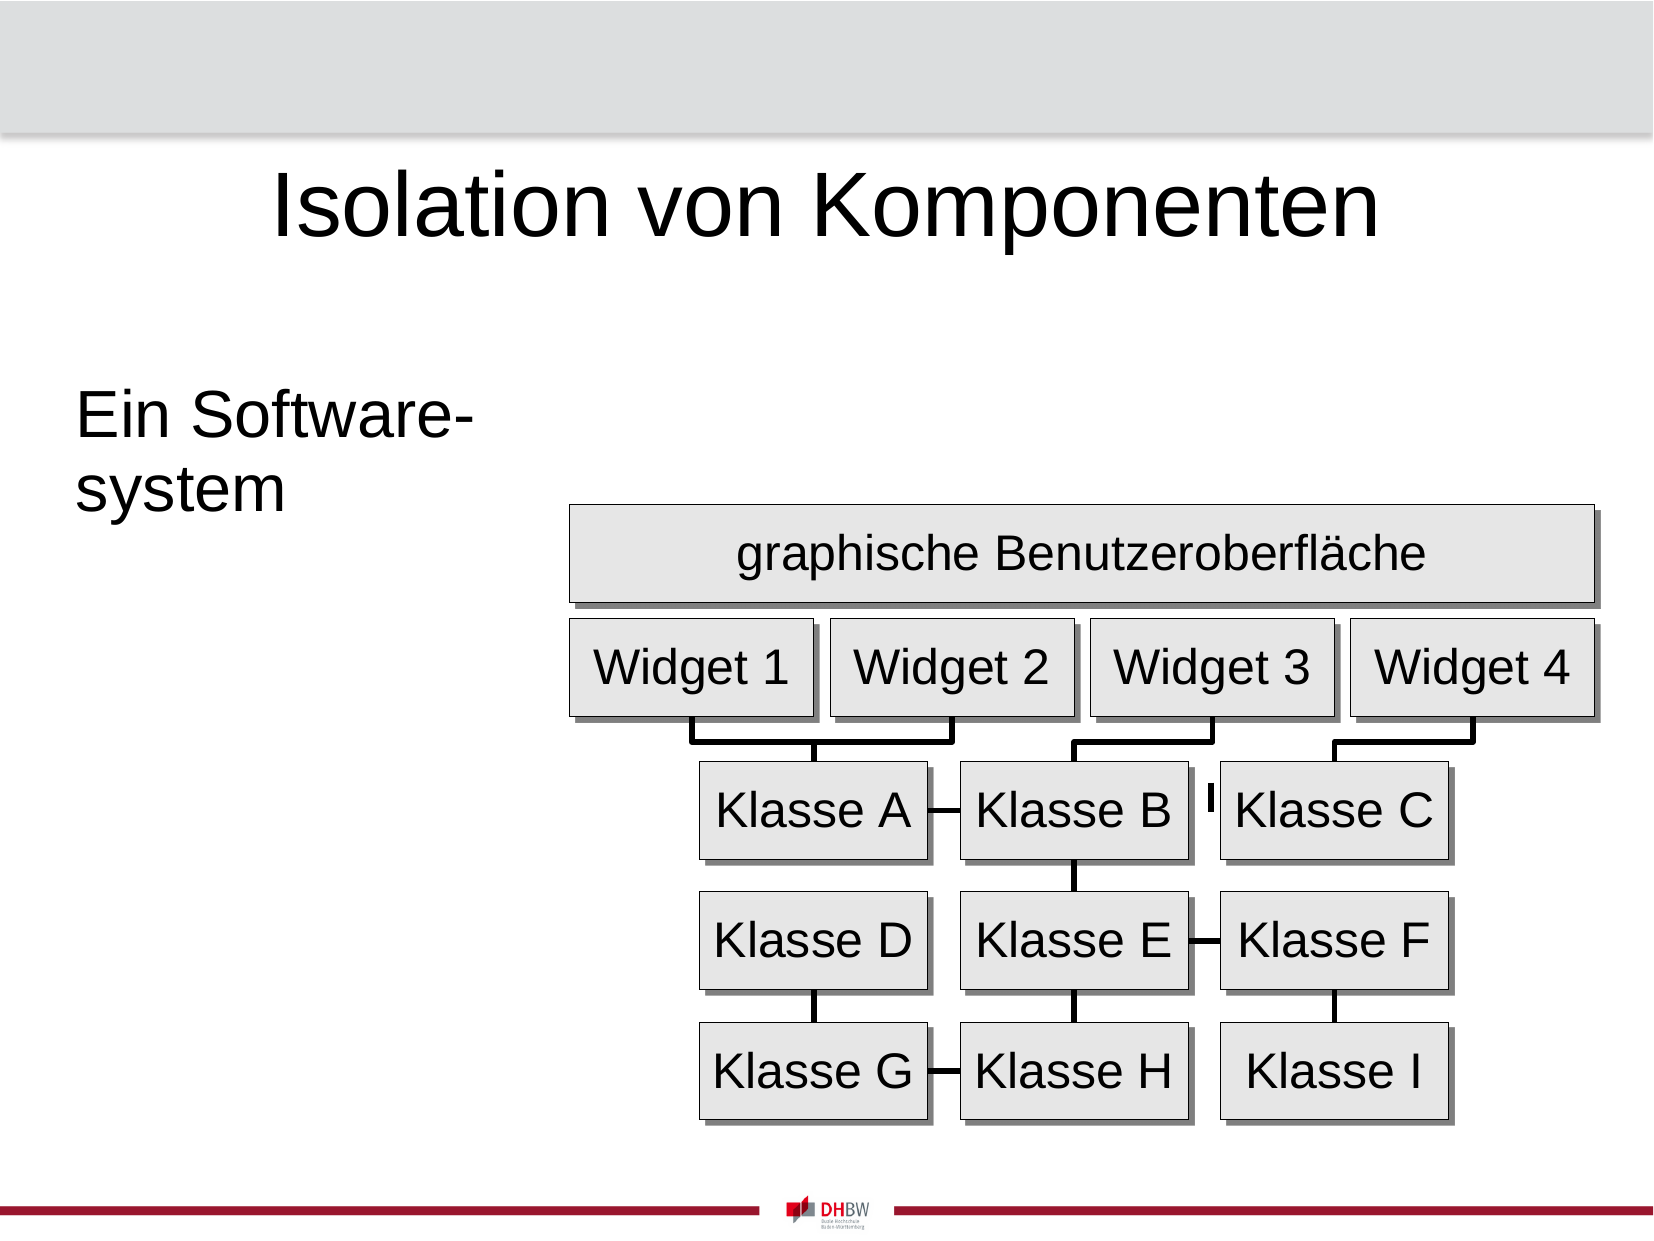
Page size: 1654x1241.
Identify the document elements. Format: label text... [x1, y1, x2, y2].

text_box Klasse G [699, 1022, 928, 1120]
text_box Klasse A [699, 761, 928, 860]
text_box Klasse E [960, 891, 1189, 990]
text_box Widget 2 [830, 618, 1075, 717]
text_box Widget 3 [1090, 618, 1335, 717]
picture [0, 1, 1654, 1237]
text_box Klasse F [1220, 891, 1449, 990]
text_box graphische Benutzeroberfläche [569, 504, 1595, 603]
title Isolation von Komponenten [82, 147, 1571, 257]
text_box Widget 1 [569, 618, 814, 717]
list Ein Software-system [75, 376, 619, 1143]
text_box Klasse I [1220, 1022, 1449, 1120]
text_box Klasse B [960, 761, 1189, 860]
text_box Klasse D [699, 891, 928, 990]
text_box Klasse H [960, 1022, 1189, 1120]
text_box Klasse C [1220, 761, 1449, 860]
text_box Widget 4 [1350, 618, 1595, 717]
